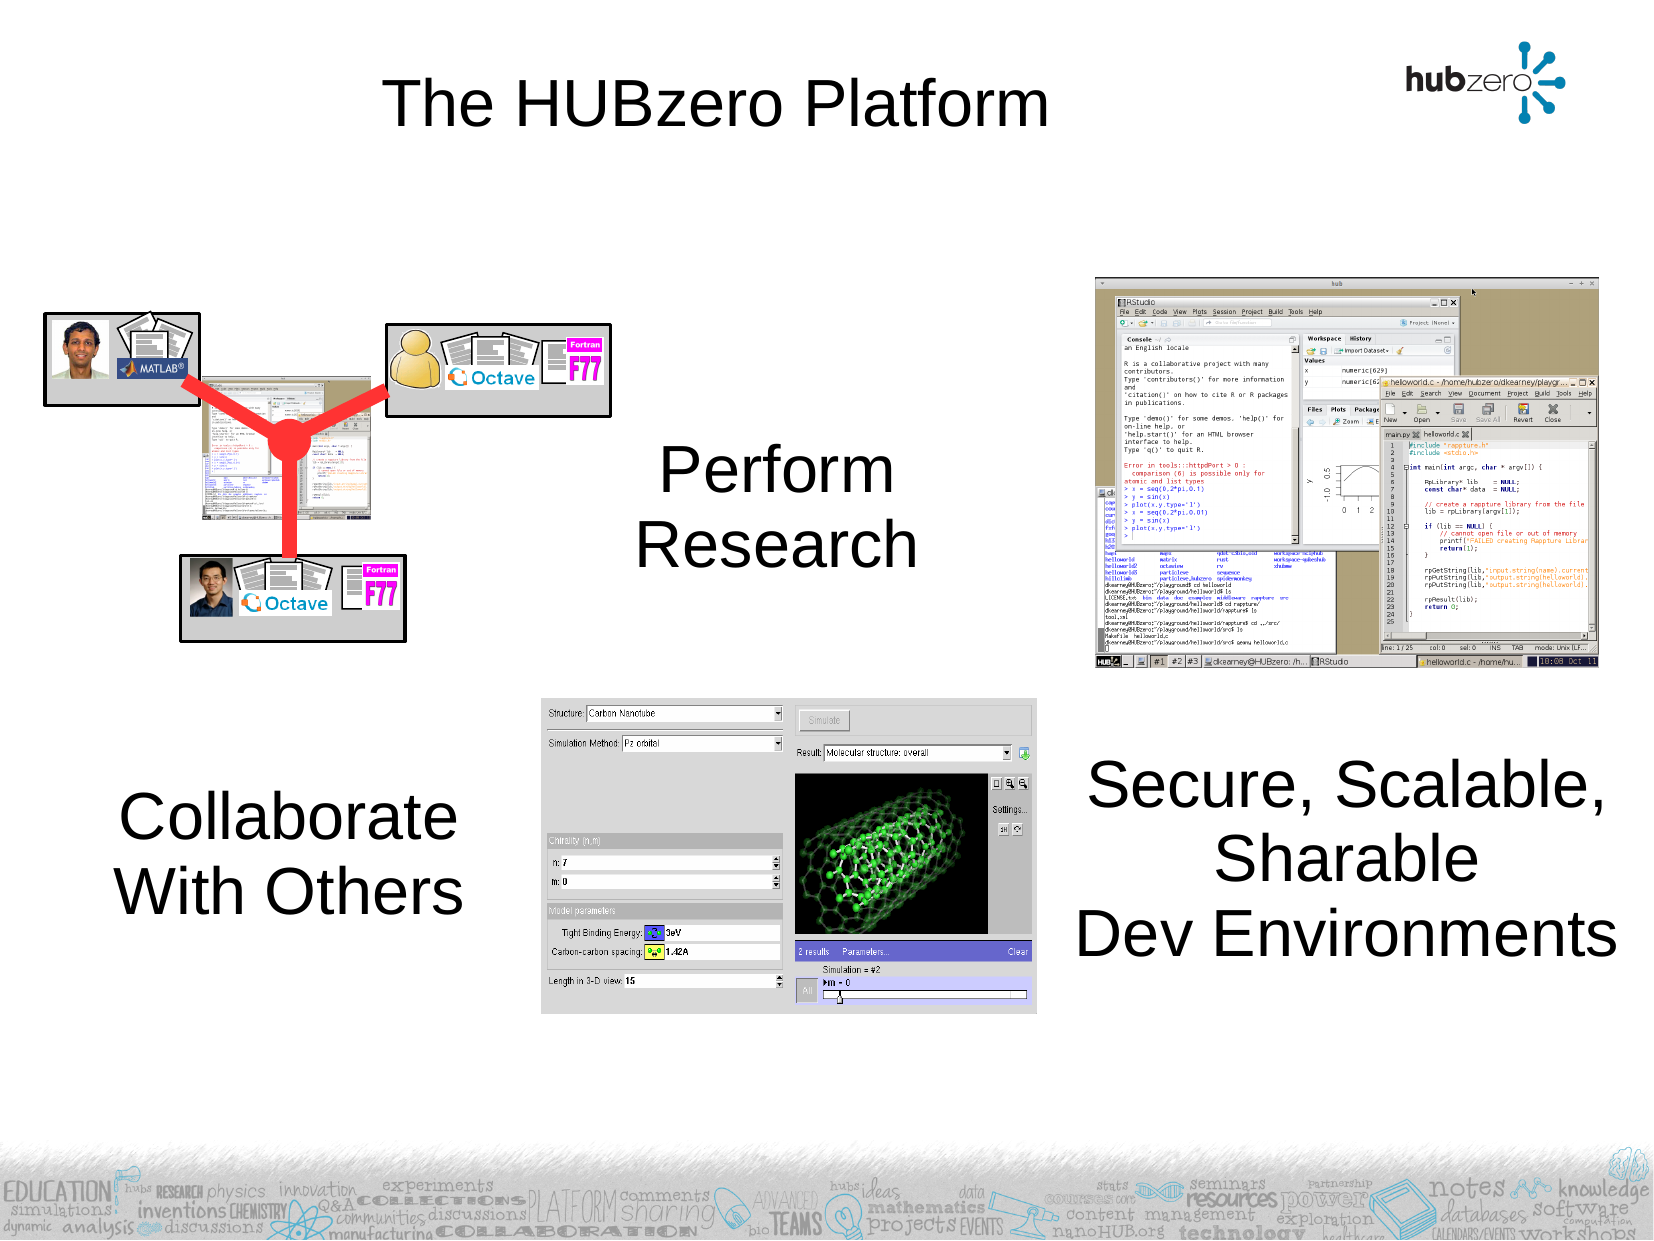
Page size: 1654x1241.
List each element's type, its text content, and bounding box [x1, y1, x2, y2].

text_box Collaborate With Others [98, 771, 481, 937]
text_box Secure, Scalable, Sharable Dev Environments [1060, 739, 1636, 979]
picture [297, 407, 371, 520]
text_box Perform Research [611, 424, 943, 590]
picture [1095, 277, 1599, 668]
text_box [180, 555, 406, 642]
picture [202, 376, 371, 424]
picture [1402, 38, 1569, 127]
picture [117, 358, 188, 379]
picture [190, 558, 233, 617]
picture [239, 590, 332, 616]
picture [0, 1140, 1654, 1240]
picture [541, 698, 1037, 1014]
picture [445, 365, 539, 390]
title The HUBzero Platform [82, 56, 1351, 151]
picture [386, 328, 443, 391]
picture [202, 401, 282, 520]
picture [363, 563, 399, 609]
picture [52, 320, 109, 379]
text_box [45, 311, 200, 406]
text_box [386, 324, 611, 417]
picture [567, 338, 603, 384]
